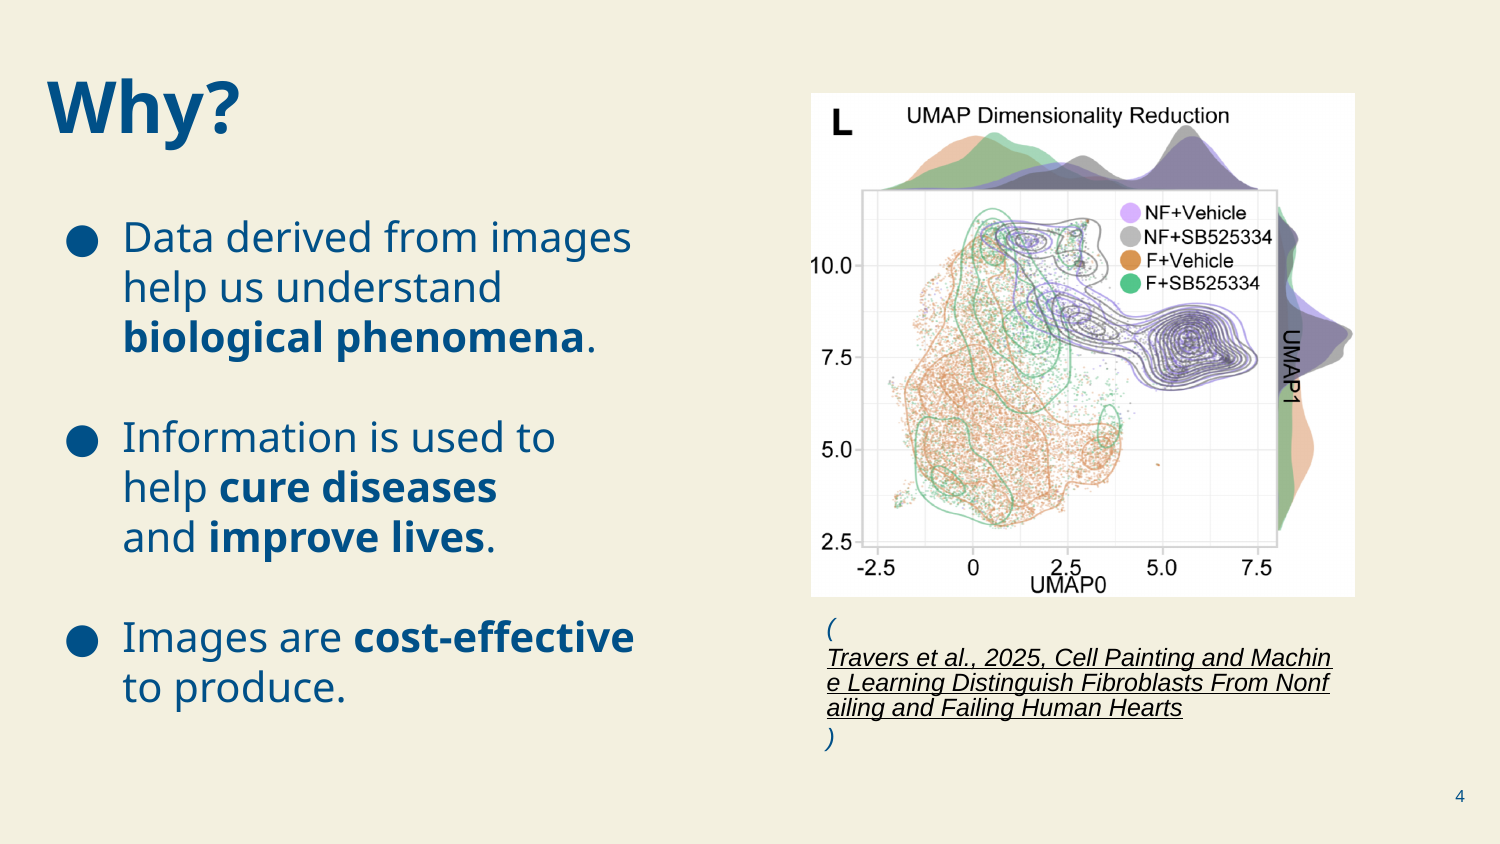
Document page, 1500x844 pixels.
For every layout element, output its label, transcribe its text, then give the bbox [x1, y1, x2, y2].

text_box (Travers et al., 2025, Cell Painting and Machine Learning Distinguish Fibroblasts From Nonfailing and Failing Human Hearts) [811, 596, 1355, 717]
title Why? [32, 56, 550, 161]
slide_number 1 [1389, 764, 1480, 830]
picture [811, 93, 1355, 596]
list Data derived from images help us understand biological phenomena. Information is used to help cure diseases and improve lives. Images are cost-effective to produce. [32, 195, 811, 495]
